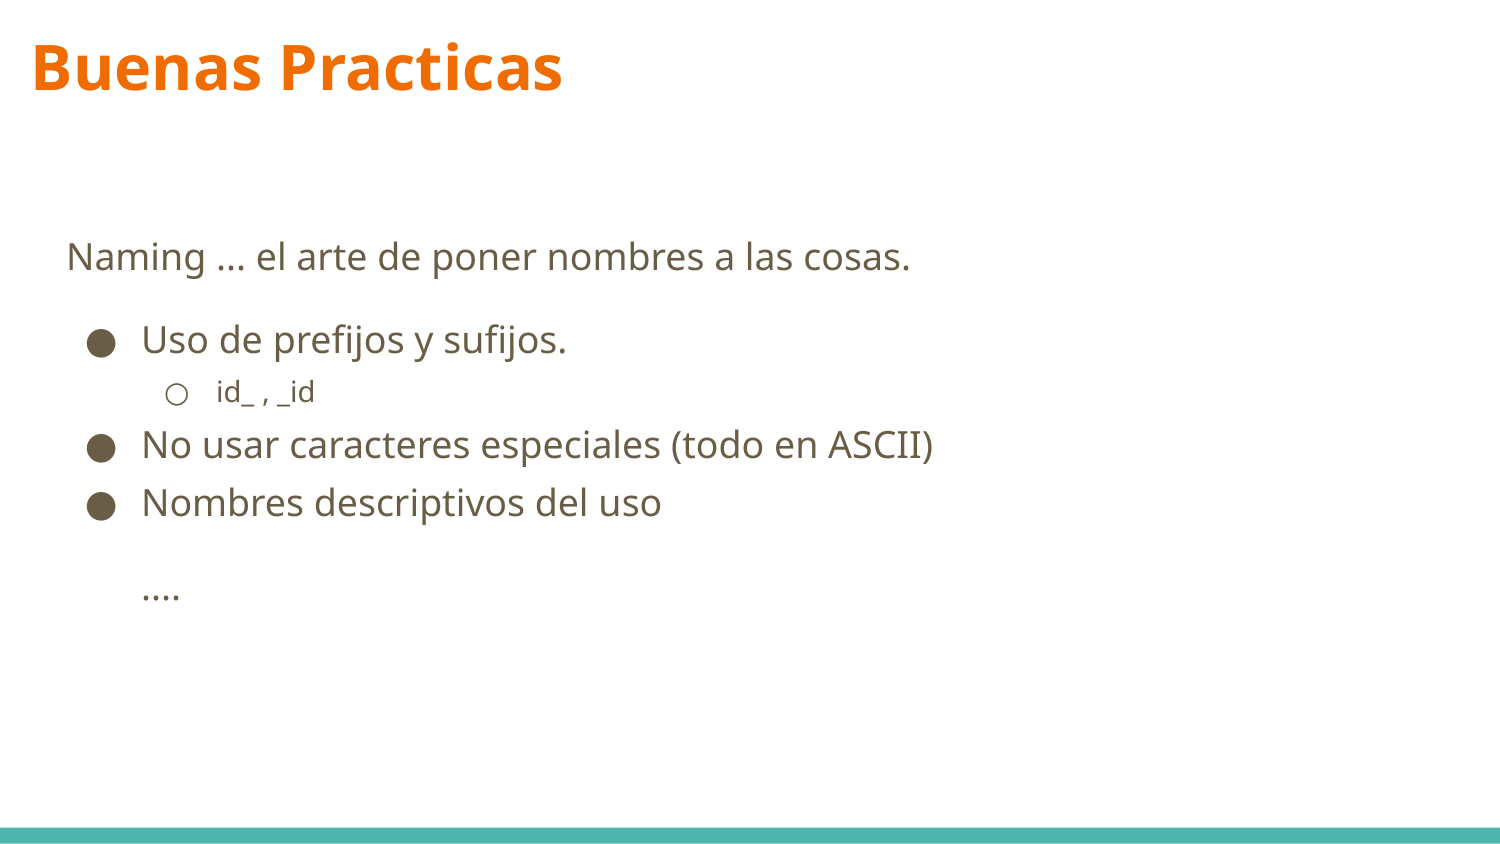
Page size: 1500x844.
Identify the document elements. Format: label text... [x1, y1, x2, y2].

list Naming ... el arte de poner nombres a las cosas. Uso de prefijos y sufijos. id_ , _id No usar caracteres especiales (todo en ASCII) Nombres descriptivos del uso .... [51, 207, 1449, 750]
title Buenas Practicas [15, 8, 1414, 125]
